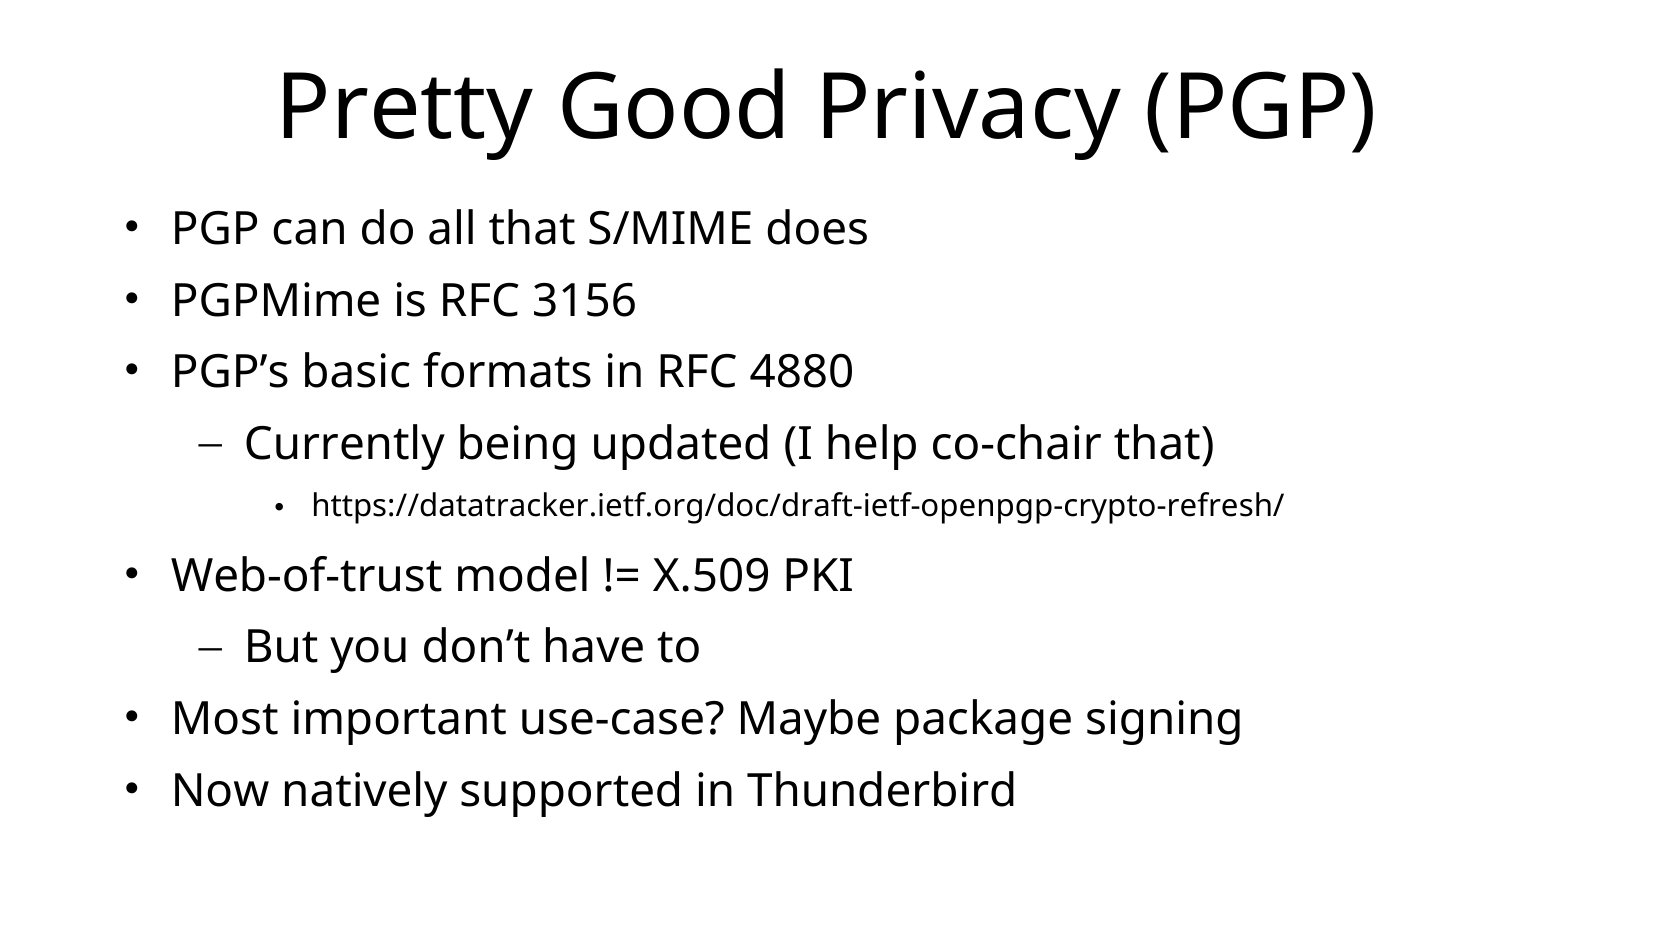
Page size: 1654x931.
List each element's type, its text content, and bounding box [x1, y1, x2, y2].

text_box PGP can do all that S/MIME does PGPMime is RFC 3156 PGP’s basic formats in RFC 4880 Currently being updated (I help co-chair that) https://datatracker.ietf.org/doc/draft-ietf-openpgp-crypto-refresh/ Web-of-trust model != X.509 PKI But you don’t have to Most important use-case? Maybe package signing Now natively supported in Thunderbird [124, 197, 1530, 756]
text_box Pretty Good Privacy (PGP) [124, 23, 1530, 179]
